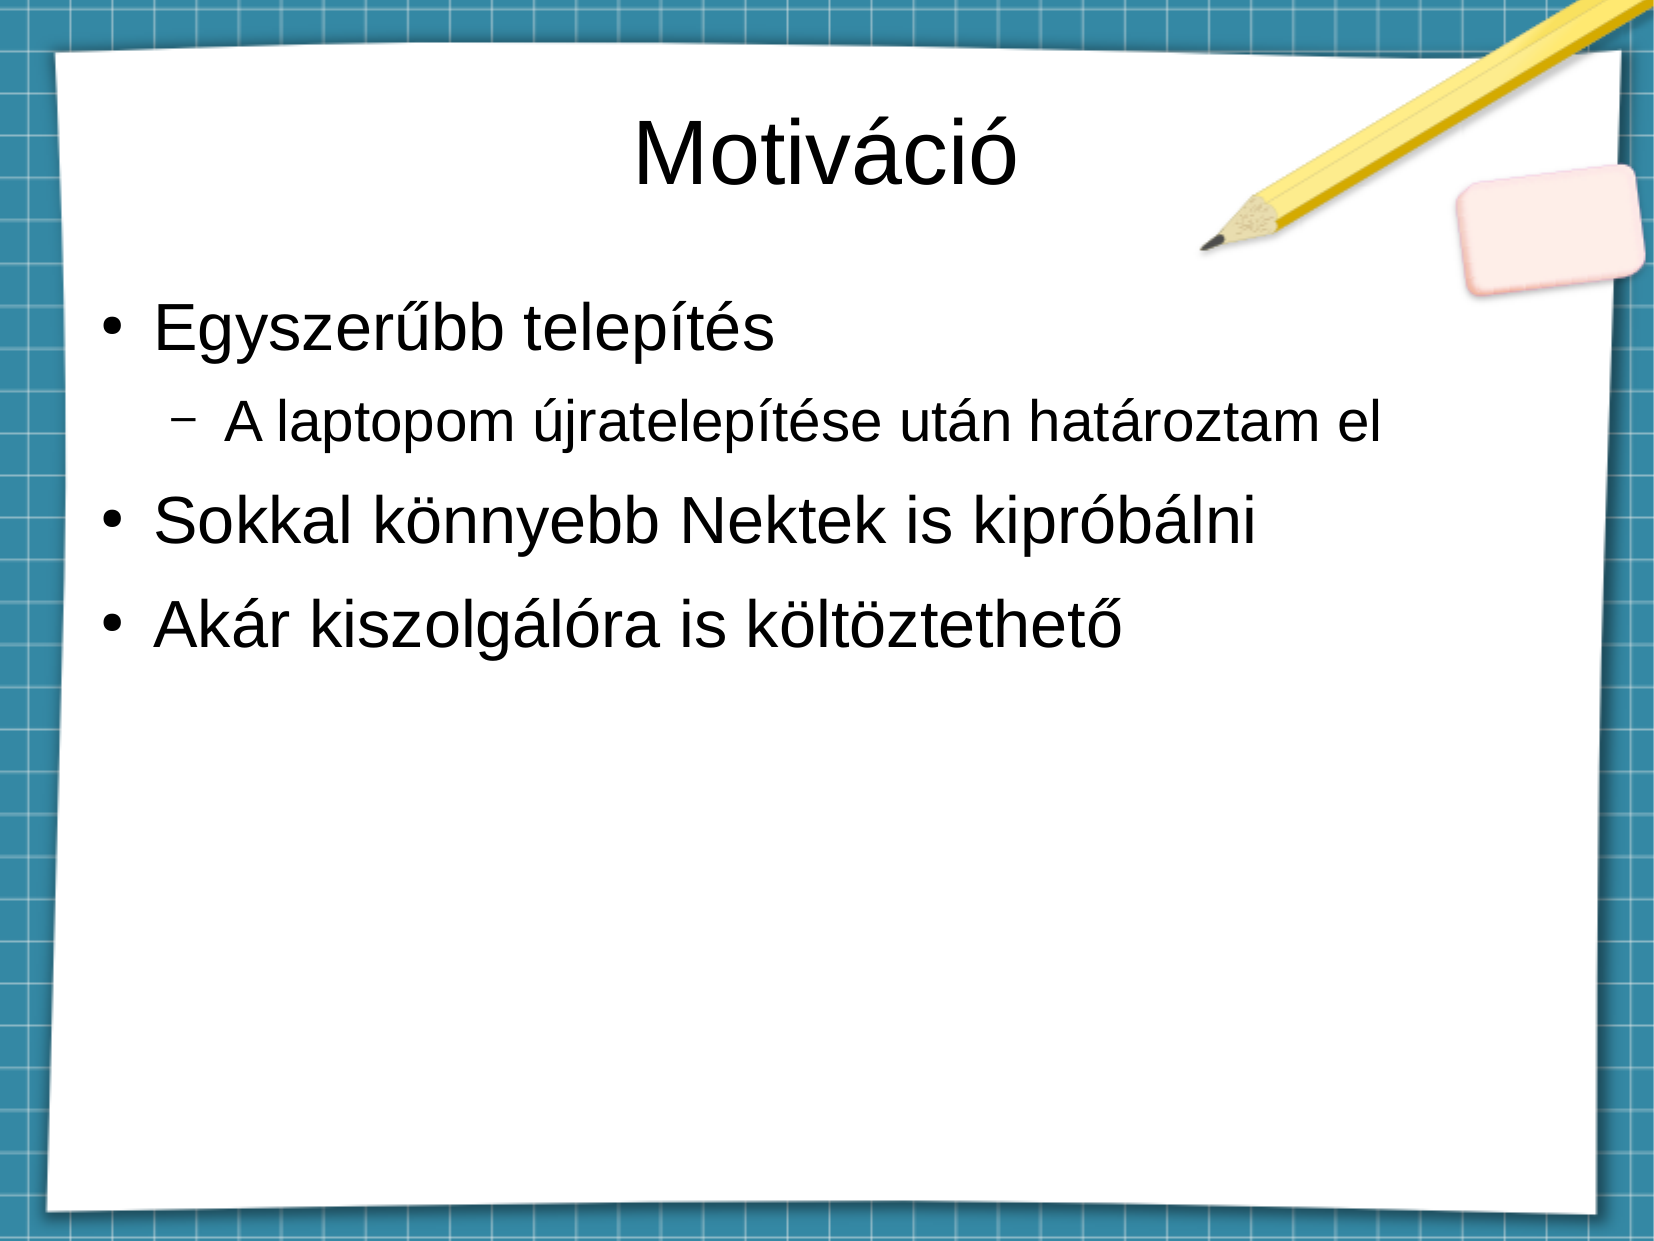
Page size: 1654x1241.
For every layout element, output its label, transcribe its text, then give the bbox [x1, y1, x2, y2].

picture [0, 0, 1654, 1241]
title Motiváció [82, 49, 1571, 257]
list Egyszerűbb telepítés A laptopom újratelepítése után határoztam el Sokkal könnyebb Nektek is kipróbálni Akár kiszolgálóra is költöztethető [82, 290, 1571, 1010]
